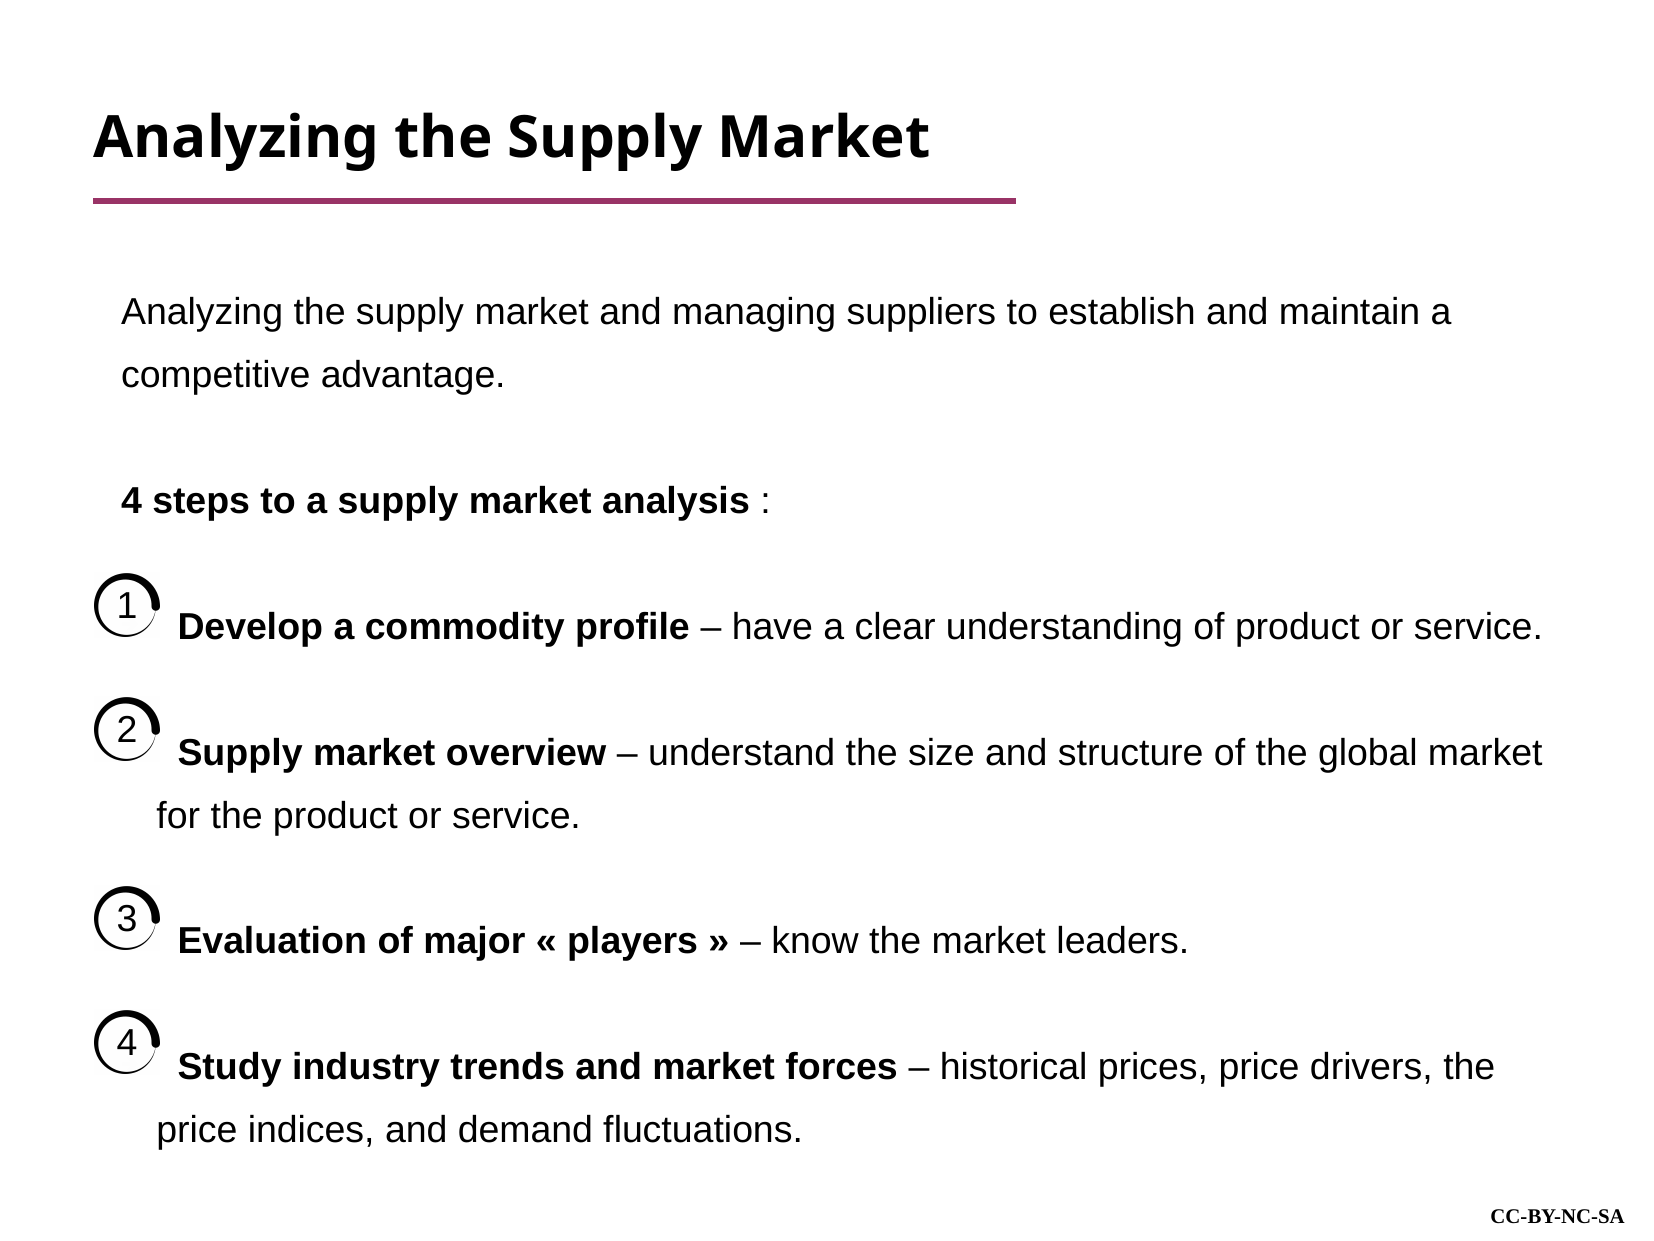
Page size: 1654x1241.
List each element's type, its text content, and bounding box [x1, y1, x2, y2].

title Analyzing the Supply Market [93, 31, 1570, 239]
picture [94, 696, 160, 762]
text_box Analyzing the supply market and managing suppliers to establish and maintain a competitive advantage. 4 steps to a supply market analysis : Develop a commodity profile – have a clear understanding of product or service. Supply market overview – understand the size and structure of the global market for the product or service. Evaluation of major « players » – know the market leaders. Study industry trends and market forces – historical prices, price drivers, the price indices, and demand fluctuations. [106, 262, 1560, 1241]
picture [94, 885, 160, 951]
picture [94, 572, 160, 638]
picture [94, 1009, 160, 1075]
